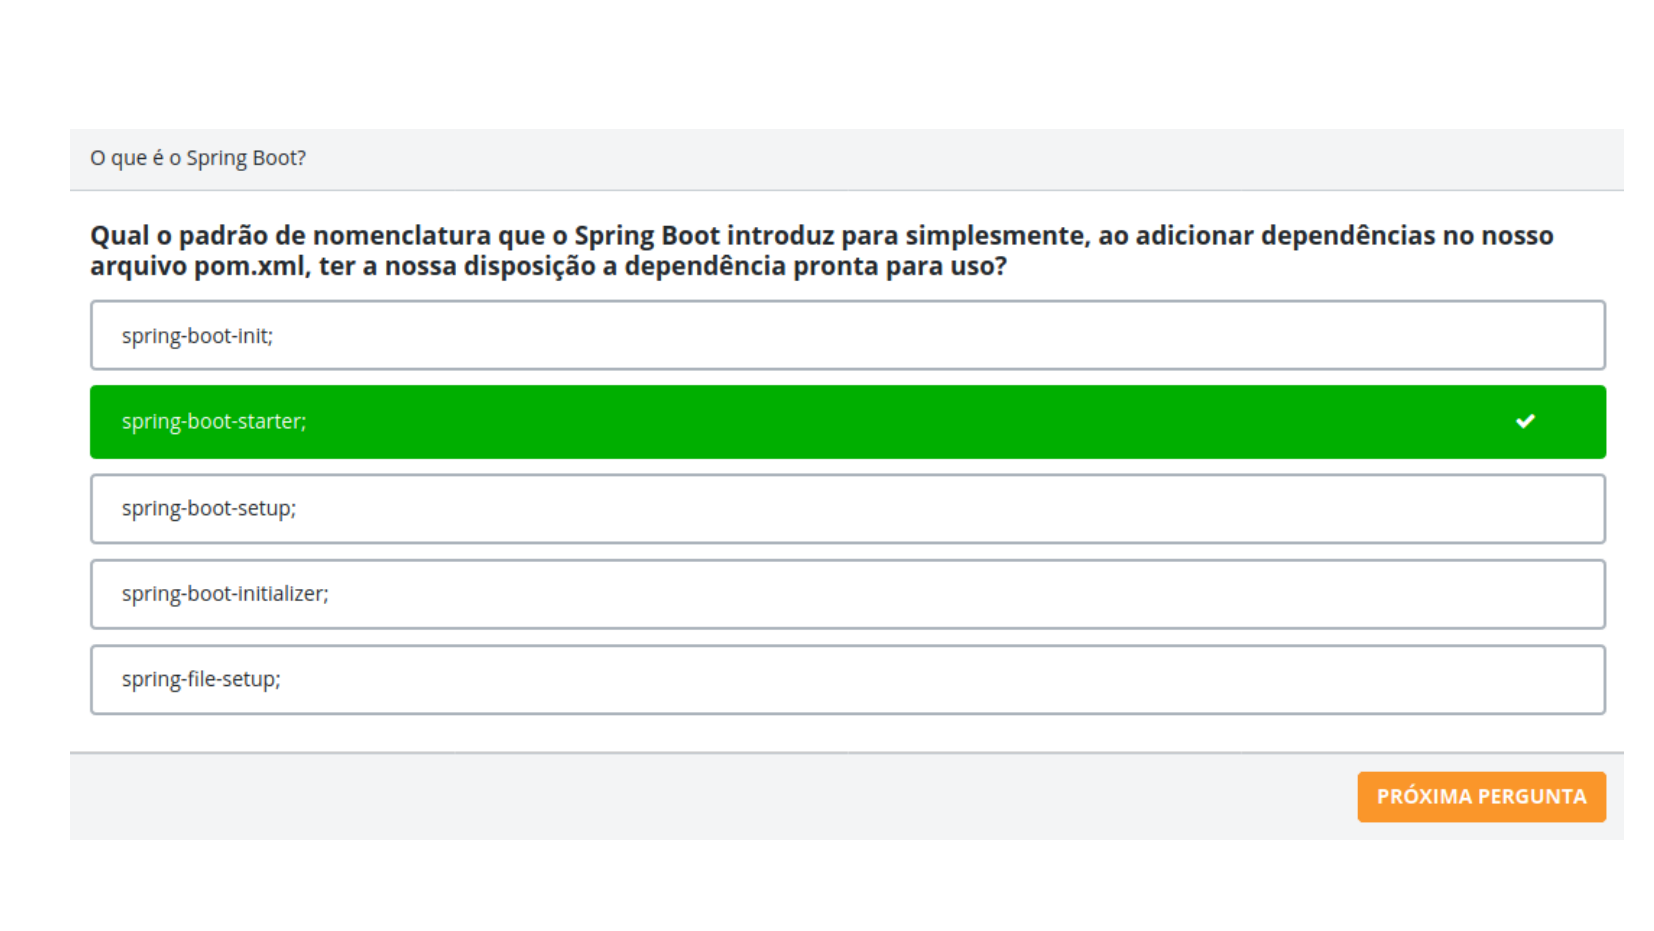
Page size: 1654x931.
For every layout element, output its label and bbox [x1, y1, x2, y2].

picture [70, 129, 1624, 840]
